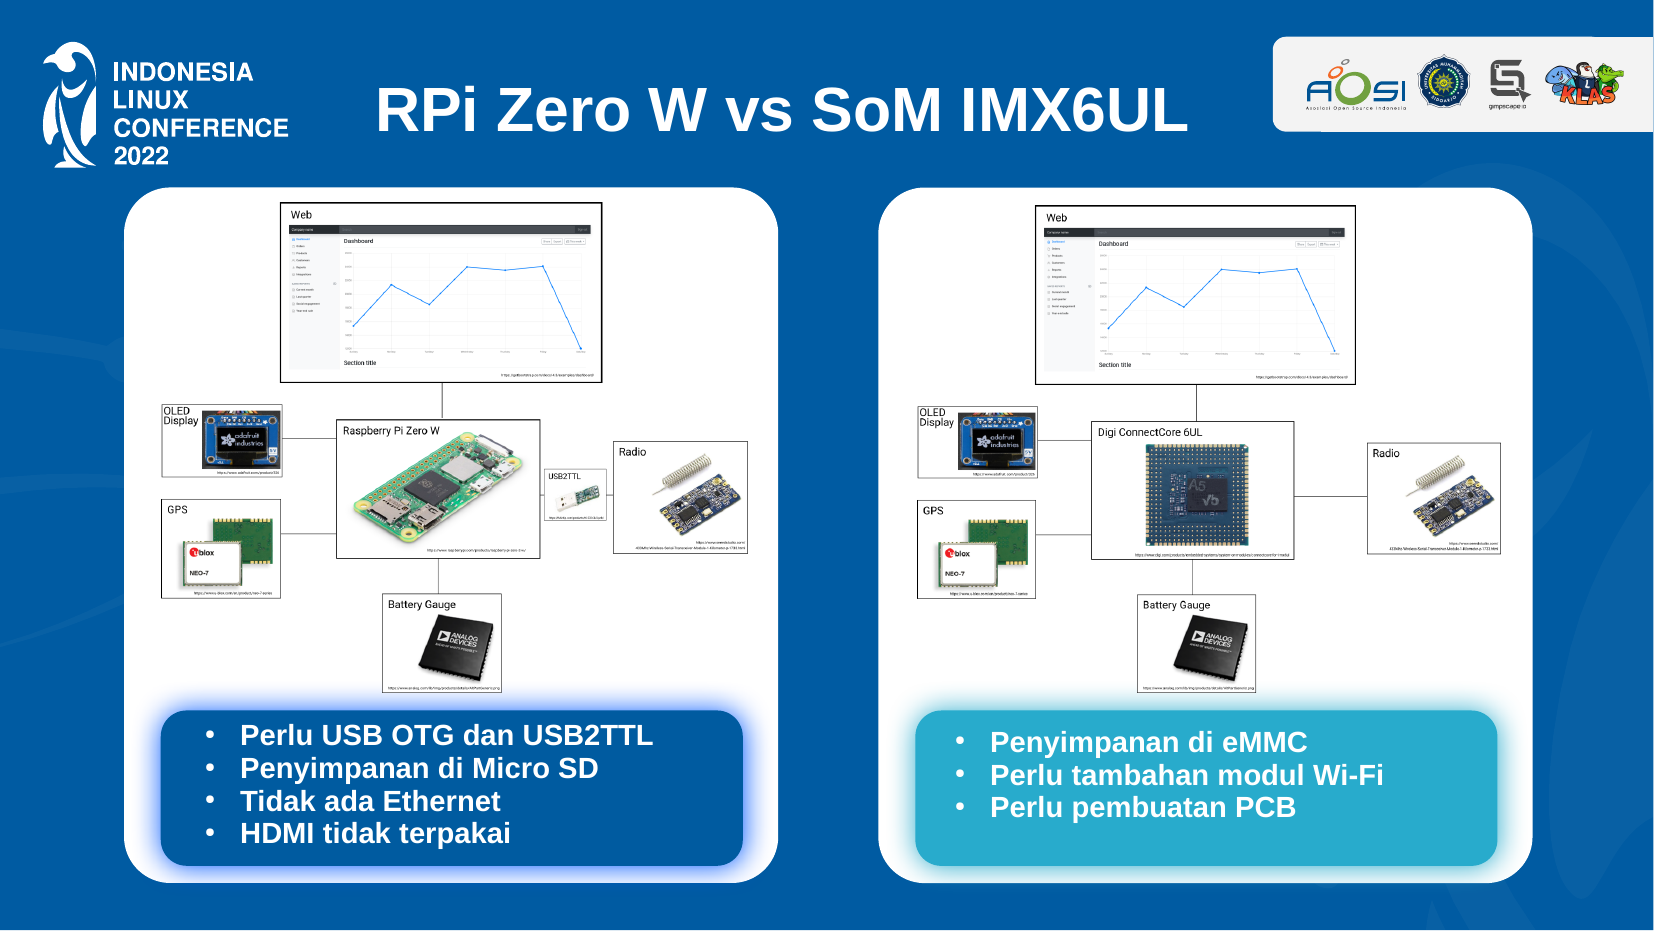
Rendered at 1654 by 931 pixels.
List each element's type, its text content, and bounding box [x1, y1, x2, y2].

title RPi Zero W vs SoM IMX6UL [375, 75, 1538, 188]
picture [917, 205, 1501, 693]
picture [1417, 54, 1471, 75]
text_box [878, 188, 1533, 884]
text_box Perlu USB OTG dan USB2TTL Penyimpanan di Micro SD Tidak ada Ethernet HDMI tidak terpakai [204, 693, 676, 867]
picture [1545, 62, 1624, 105]
text_box Penyimpanan di eMMC Perlu tambahan modul Wi-Fi Perlu pembuatan PCB [954, 693, 1388, 824]
picture [161, 202, 748, 693]
text_box [124, 187, 779, 883]
